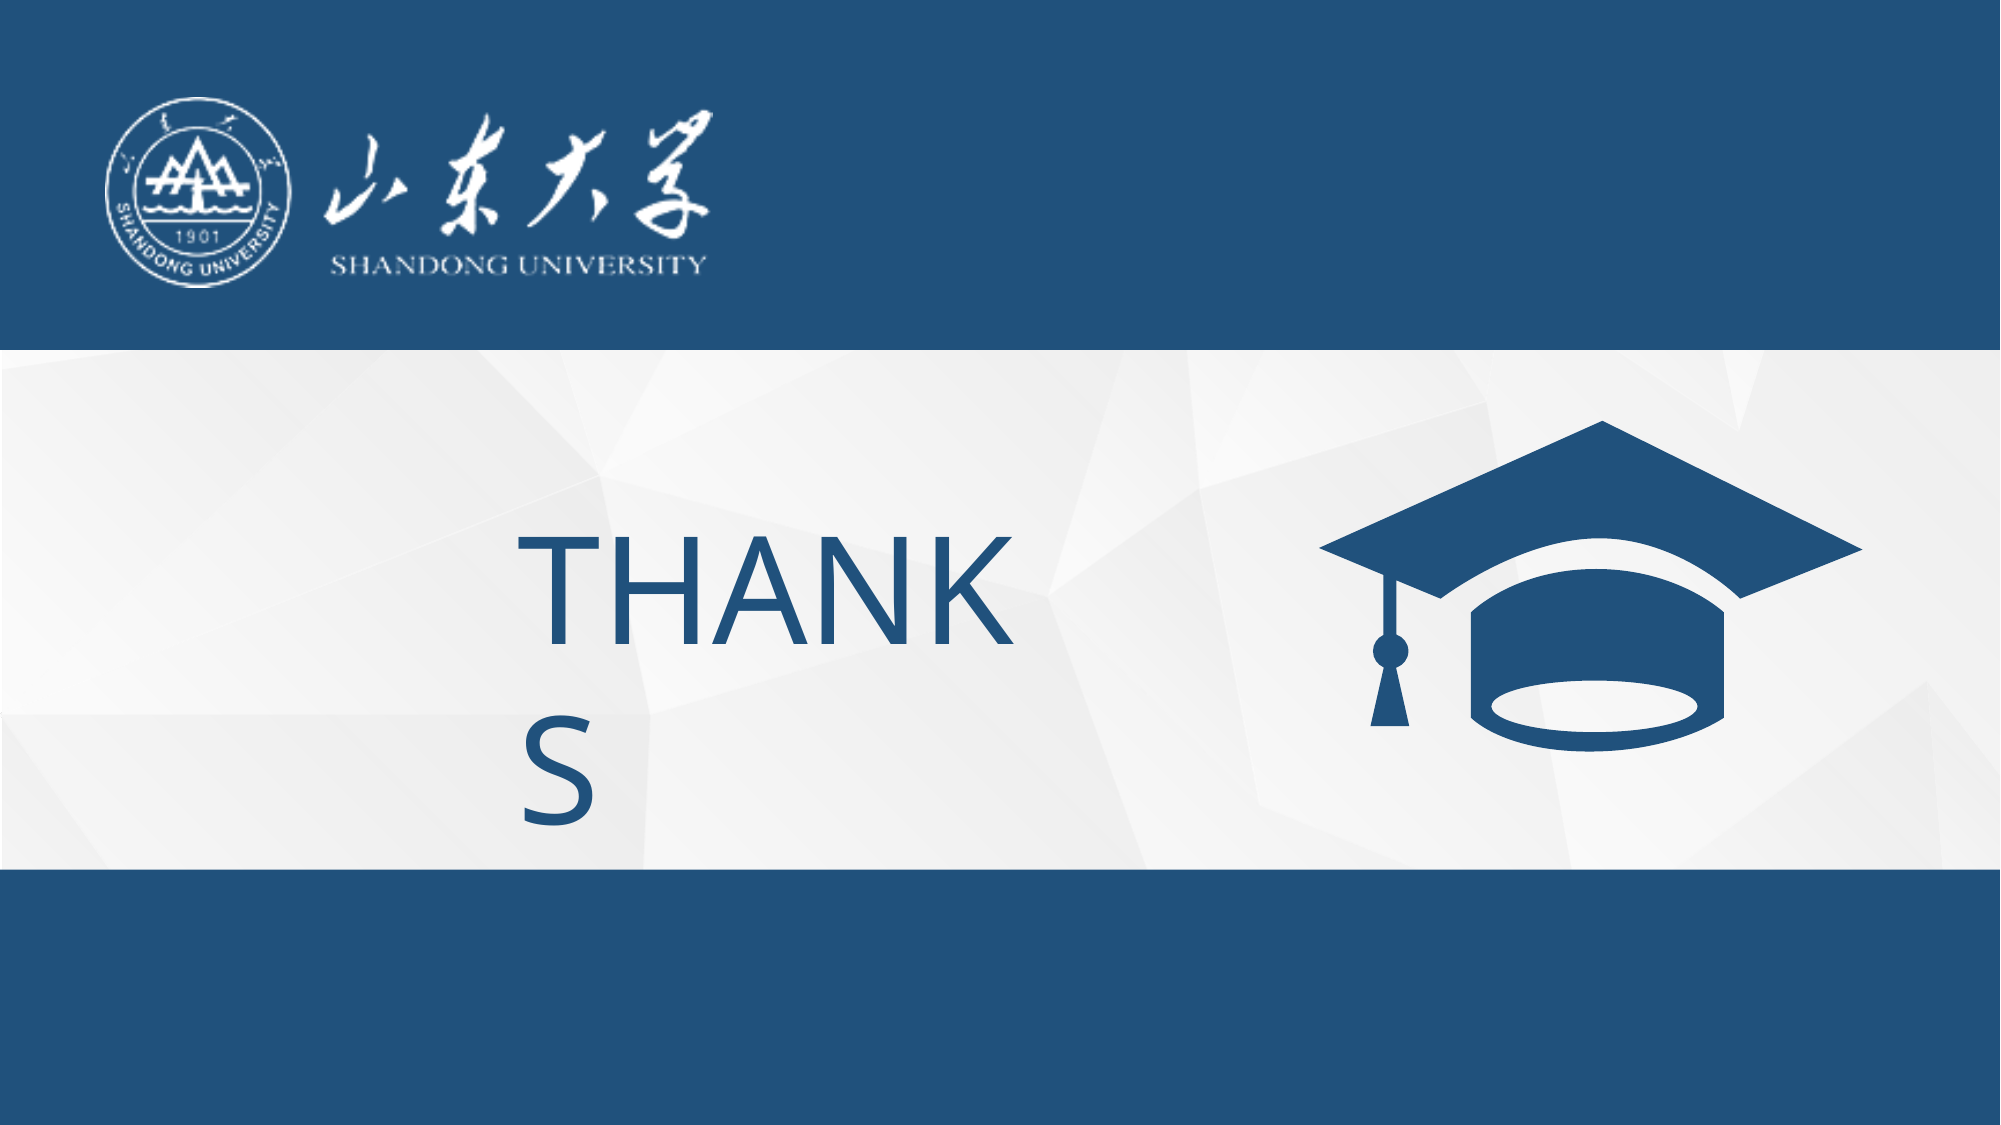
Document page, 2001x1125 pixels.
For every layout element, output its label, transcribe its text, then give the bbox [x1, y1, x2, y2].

text_box THANKS [502, 486, 1041, 862]
picture [105, 97, 713, 288]
picture [0, 0, 2001, 1125]
